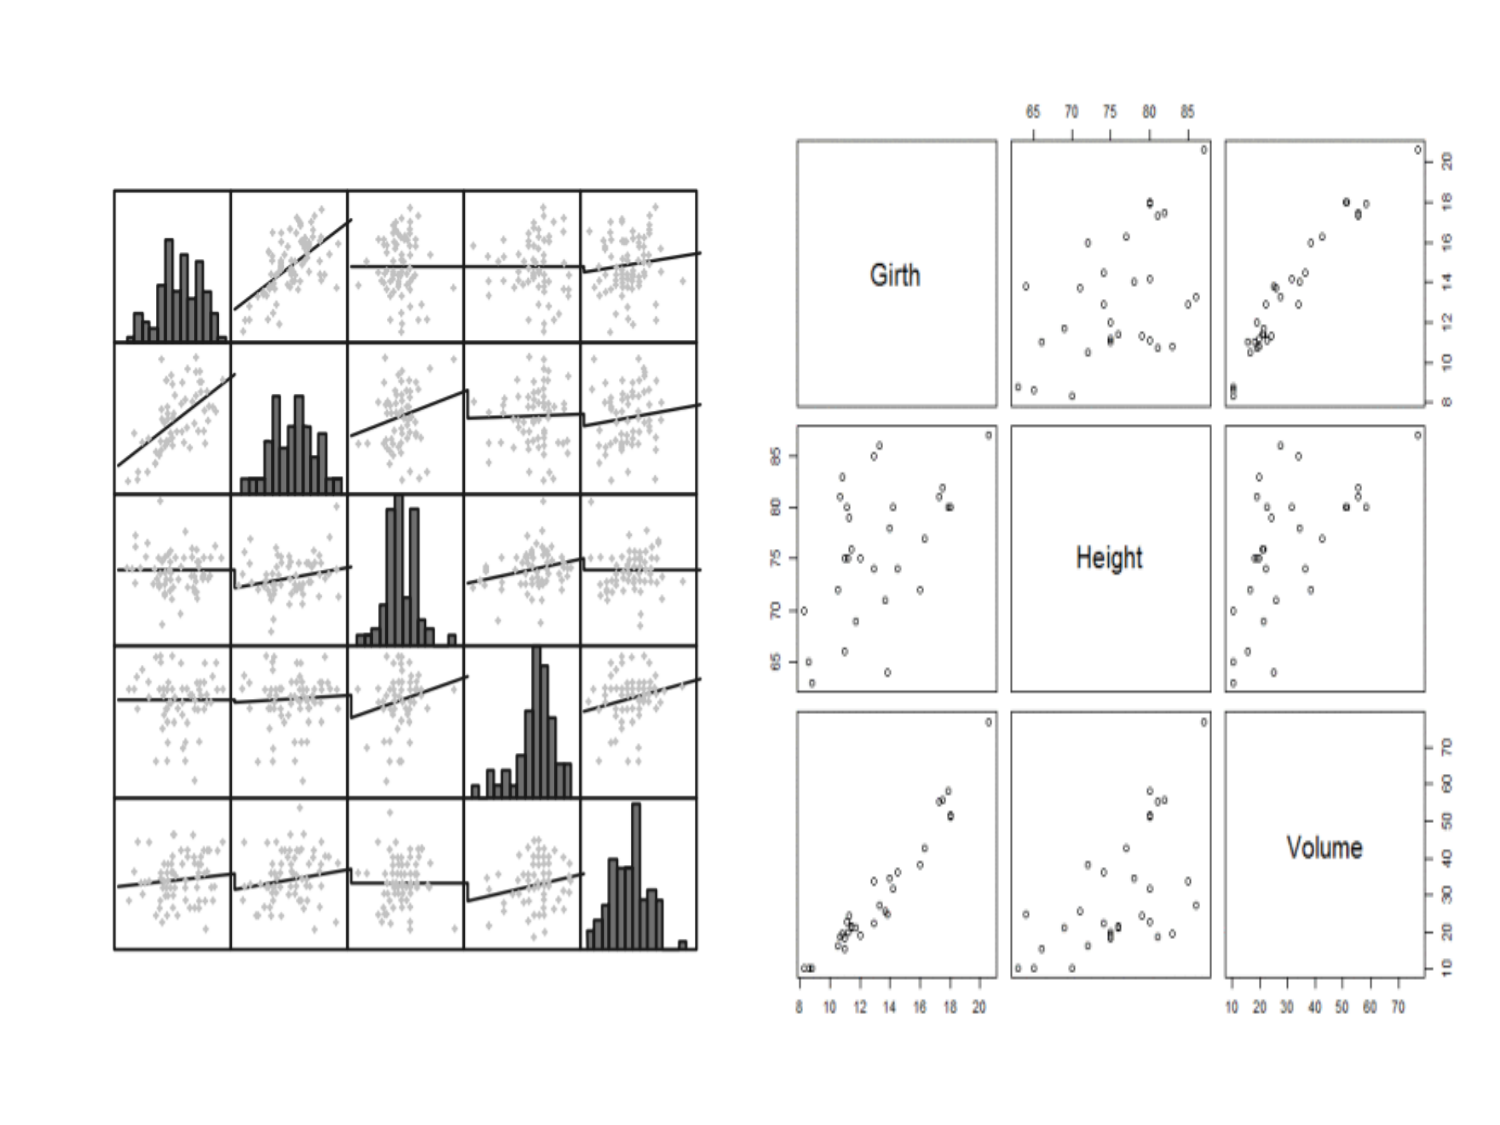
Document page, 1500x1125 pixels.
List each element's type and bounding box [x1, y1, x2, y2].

picture [0, 55, 1500, 1058]
